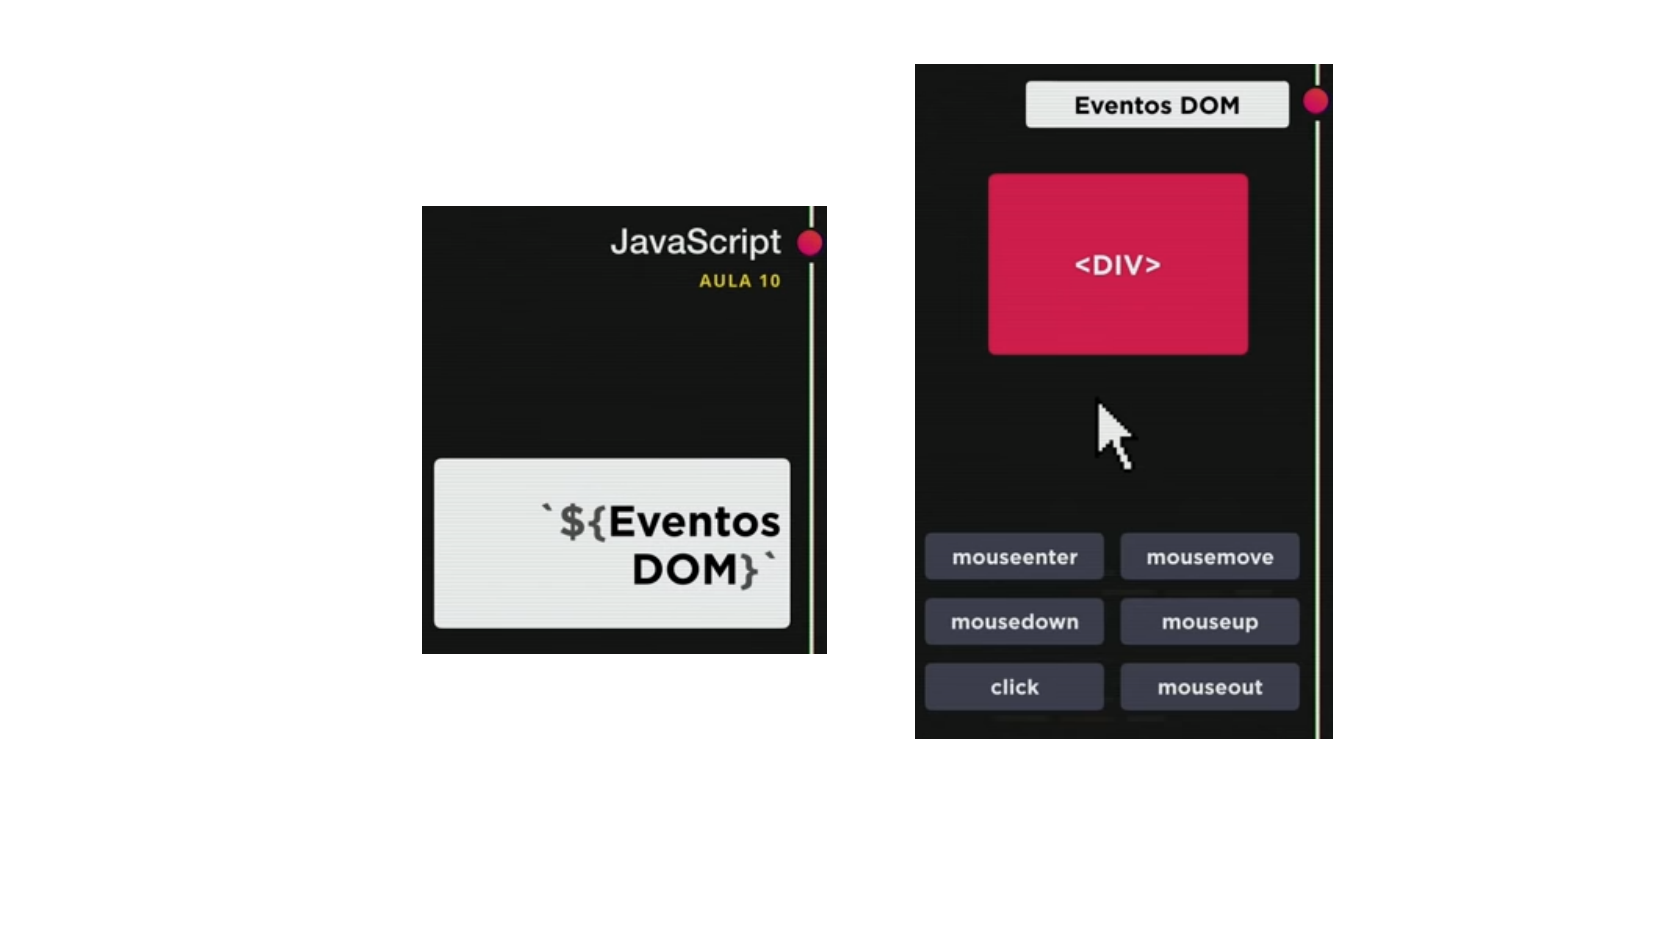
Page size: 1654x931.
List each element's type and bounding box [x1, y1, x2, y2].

picture [422, 206, 827, 654]
picture [915, 64, 1333, 739]
